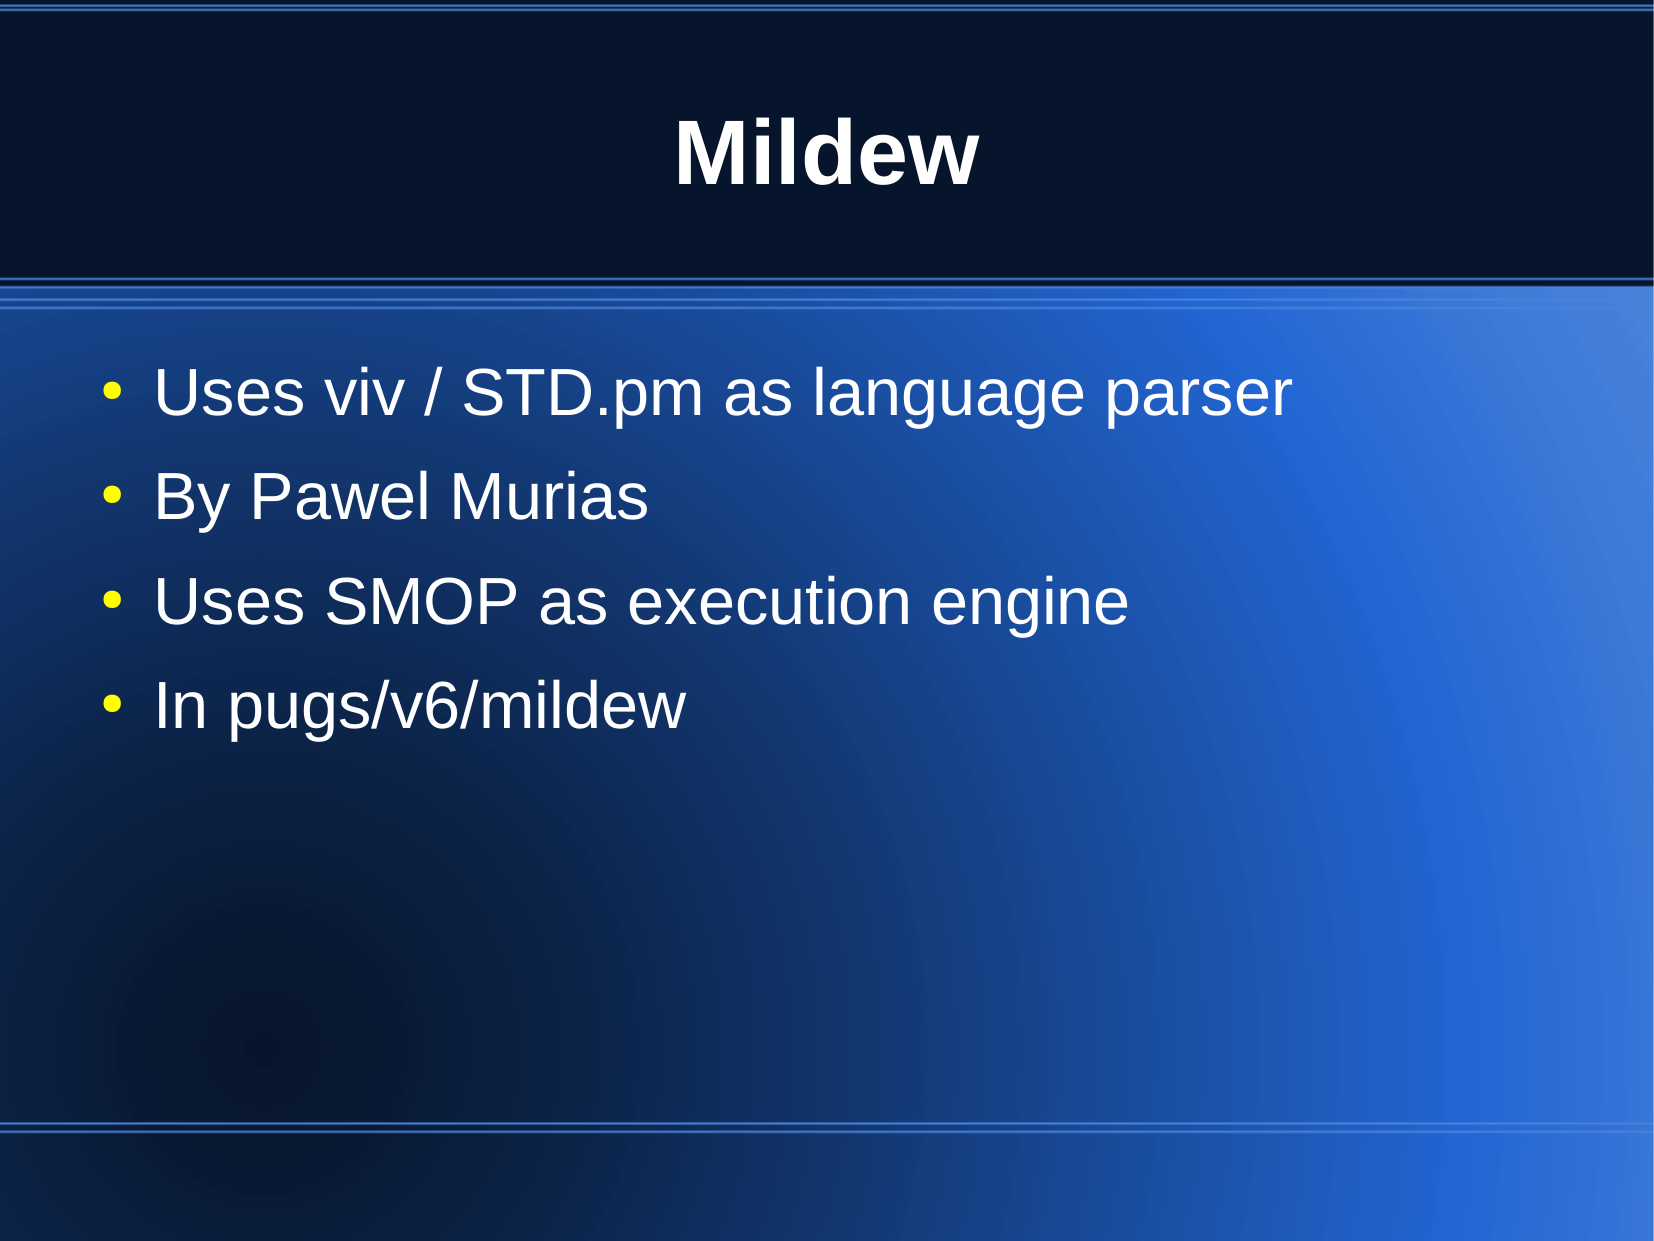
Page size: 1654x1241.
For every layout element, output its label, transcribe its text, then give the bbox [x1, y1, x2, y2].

title Mildew [82, 56, 1571, 250]
list Uses viv / STD.pm as language parser By Pawel Murias Uses SMOP as execution engine In pugs/v6/mildew [82, 355, 1571, 1159]
picture [0, 0, 1654, 1241]
